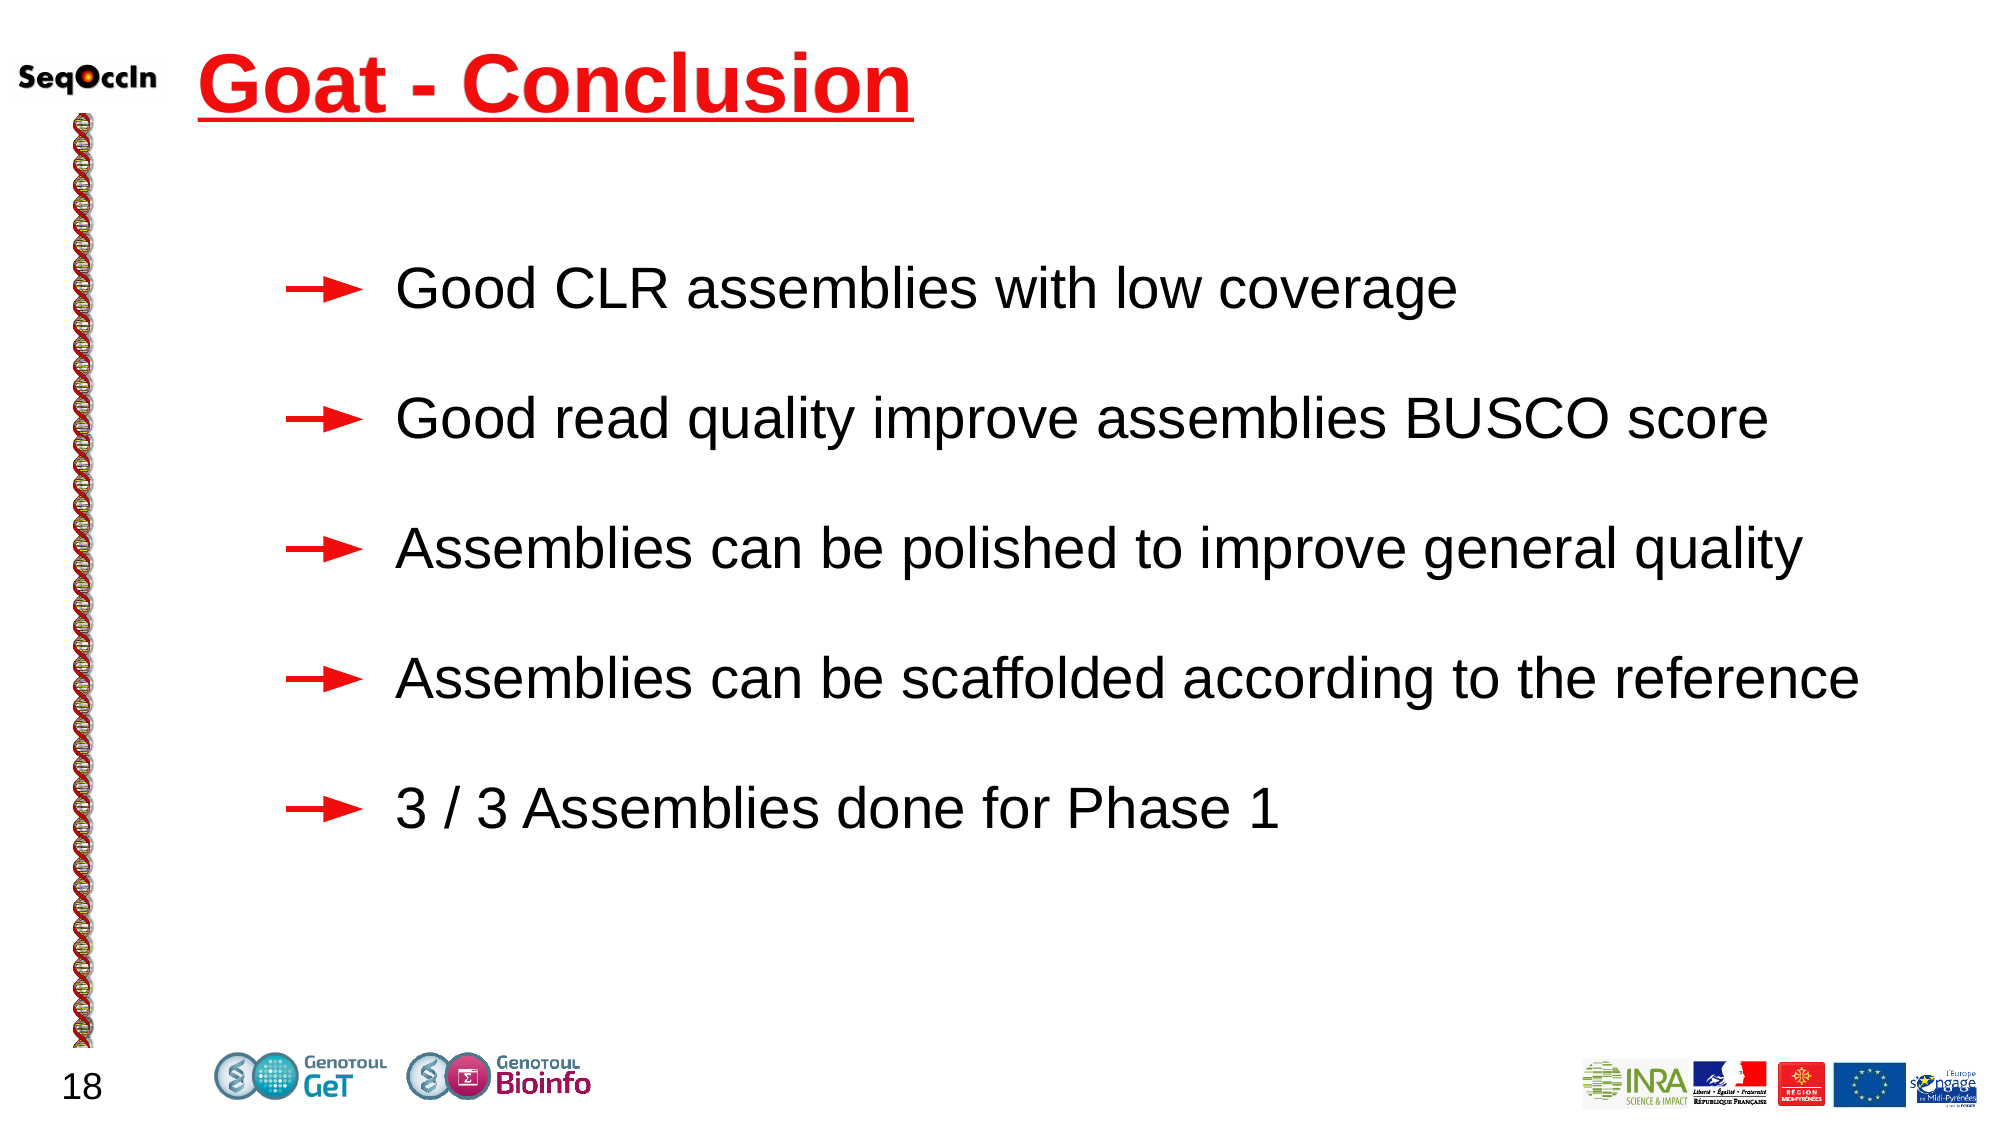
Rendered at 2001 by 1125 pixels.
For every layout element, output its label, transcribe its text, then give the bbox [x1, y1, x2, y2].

picture [1832, 1061, 1983, 1111]
text_box Goat - Conclusion [183, 30, 1837, 214]
picture [13, 58, 162, 99]
picture [73, 113, 91, 1048]
picture [400, 1046, 597, 1106]
picture [1581, 1059, 1689, 1109]
text_box Good CLR assemblies with low coverage Good read quality improve assemblies BUSCO score Assemblies can be polished to improve general quality Assemblies can be scaffolded according to the reference 3 / 3 Assemblies done for Phase 1 [380, 248, 2000, 979]
picture [1778, 1062, 1825, 1106]
picture [208, 1046, 392, 1106]
